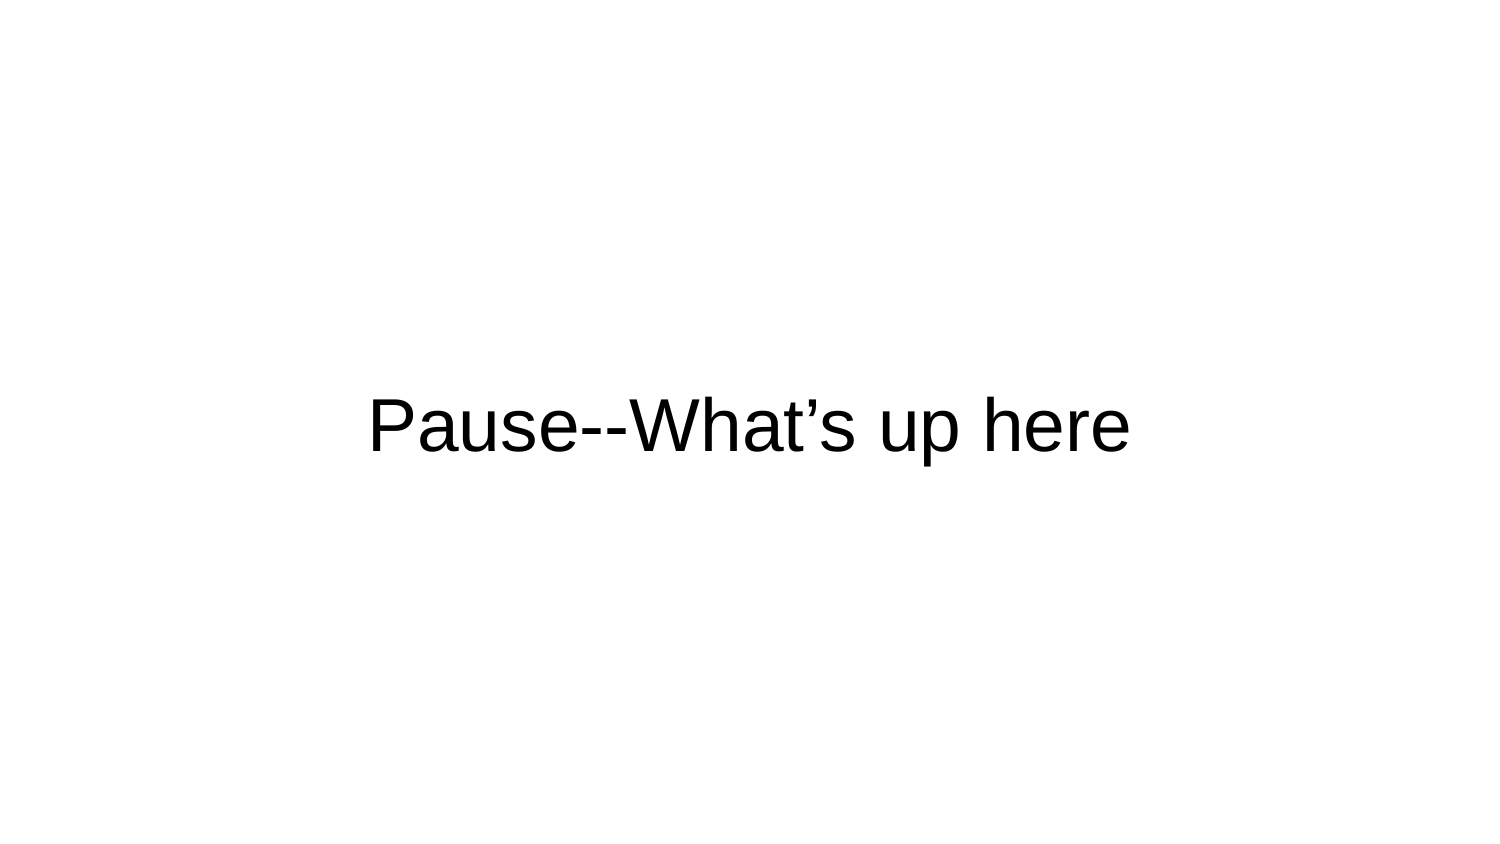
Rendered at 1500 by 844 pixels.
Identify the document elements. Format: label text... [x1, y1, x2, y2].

title Pause--What’s up here [51, 352, 1449, 491]
